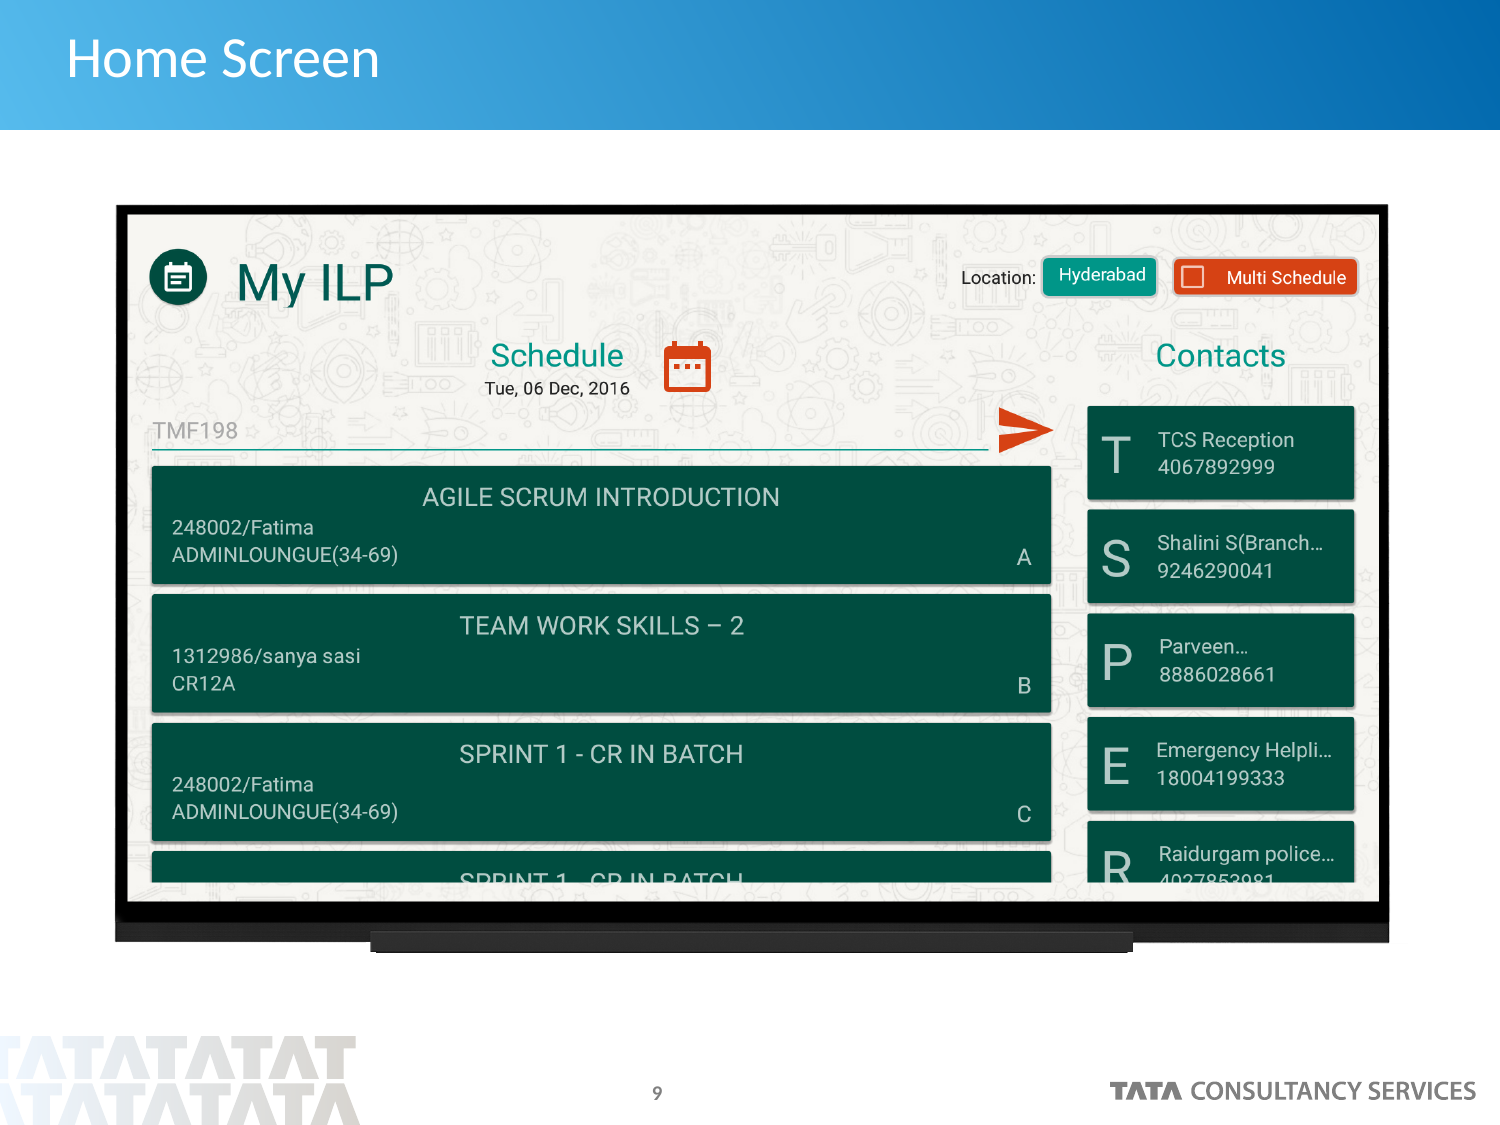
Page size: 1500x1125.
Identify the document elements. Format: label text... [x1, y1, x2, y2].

picture [101, 204, 1408, 976]
title Home Screen [66, 9, 1463, 116]
